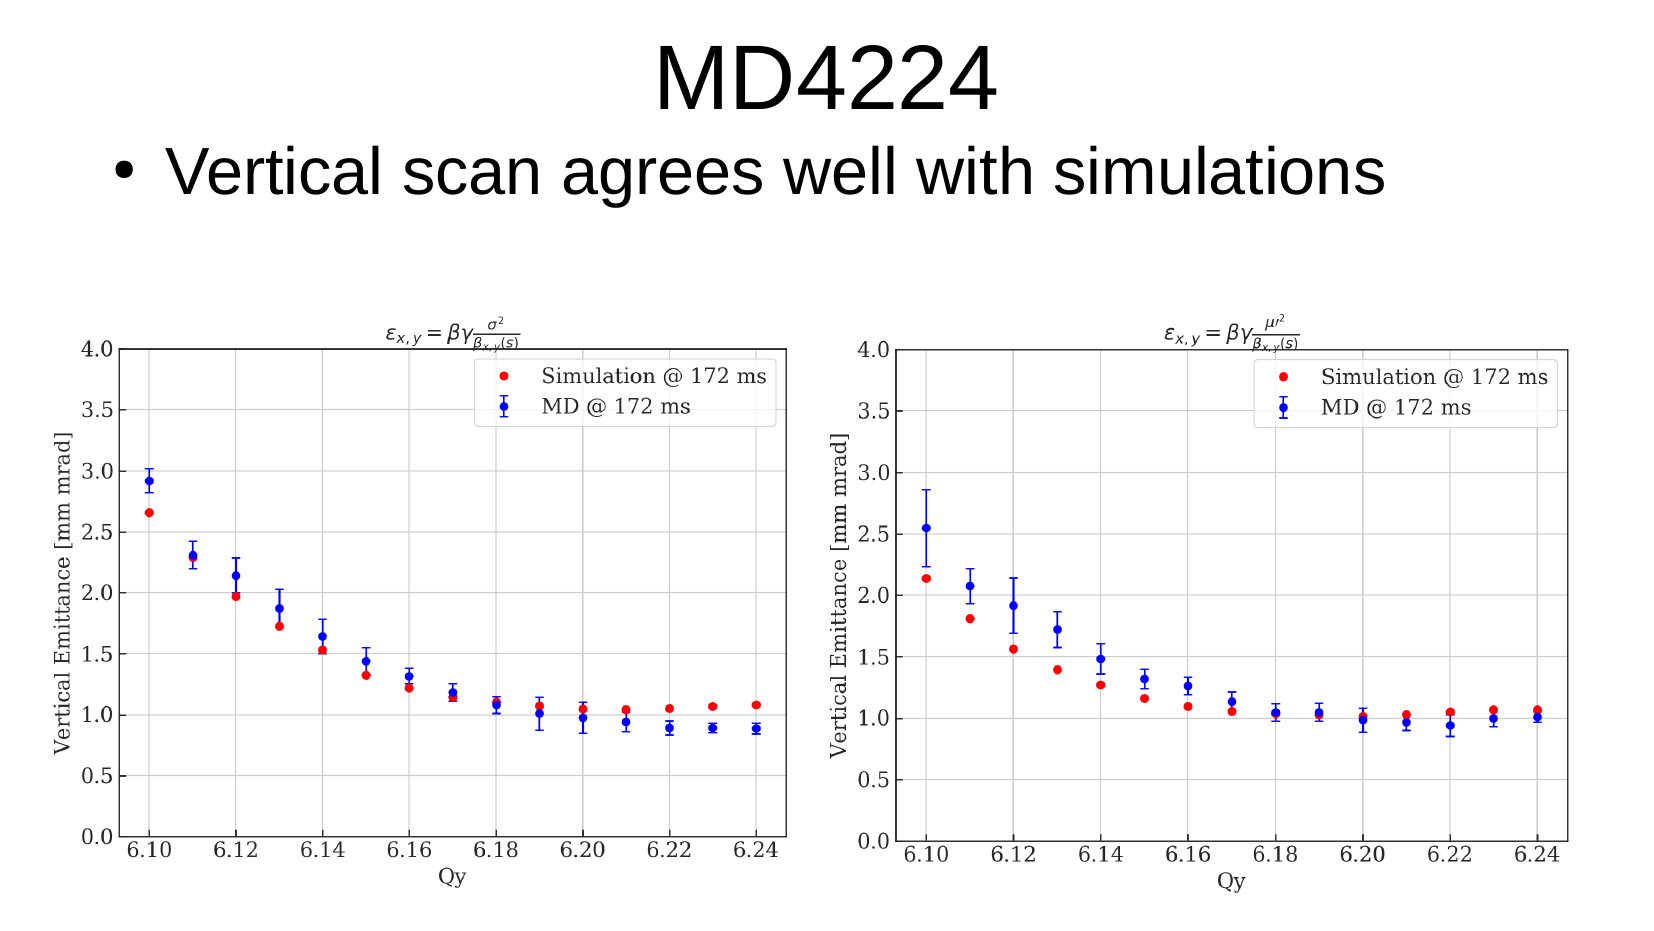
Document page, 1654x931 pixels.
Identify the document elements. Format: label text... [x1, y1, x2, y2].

picture [11, 271, 1654, 922]
list Vertical scan agrees well with simulations [94, 133, 1583, 271]
title MD4224 [82, 0, 1571, 156]
